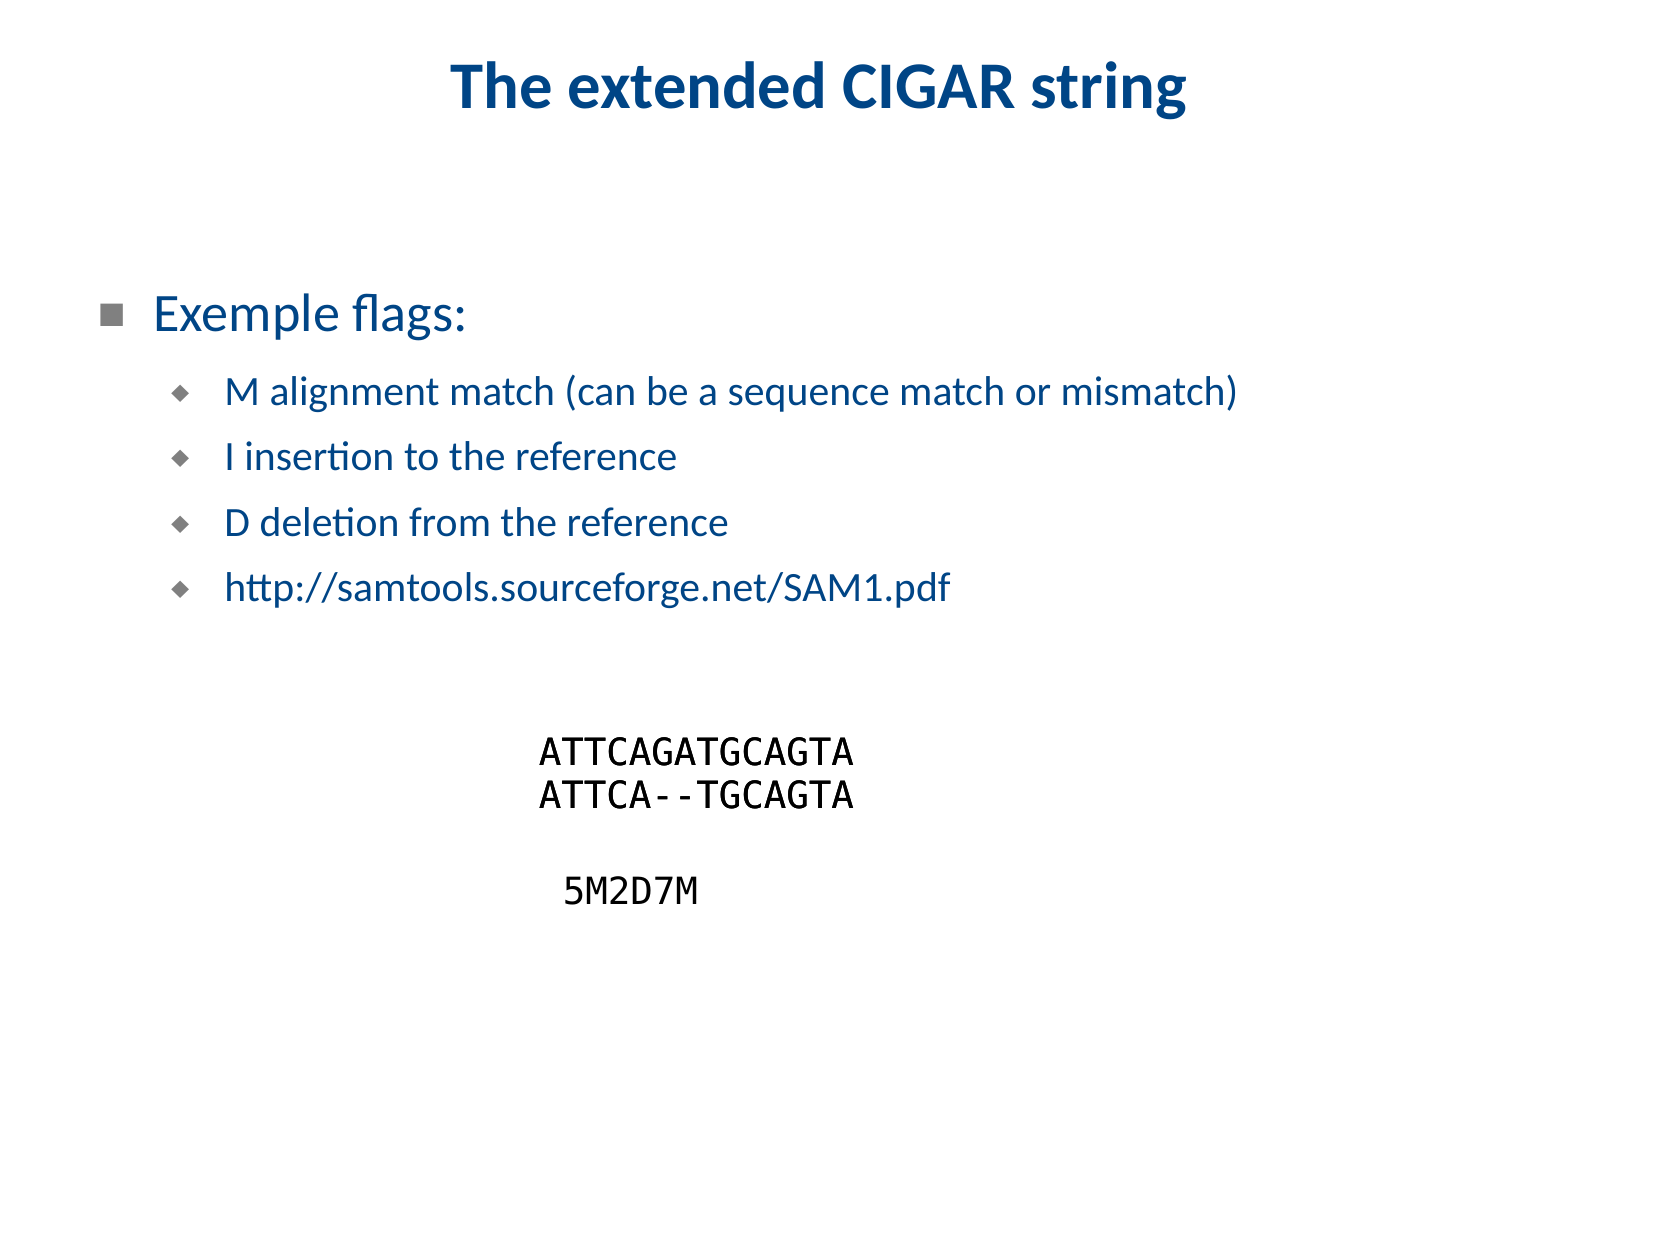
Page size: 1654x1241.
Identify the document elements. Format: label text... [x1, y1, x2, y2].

text_box 5M2D7M [548, 862, 937, 921]
list Exemple flags: M alignment match (can be a sequence match or mismatch) I insertion to the reference D deletion from the reference http://samtools.sourceforge.net/SAM1.pdf [82, 290, 1571, 1109]
title The extended CIGAR string [75, 0, 1564, 196]
text_box ATTCAGATGCAGTA ATTCA--TGCAGTA [524, 723, 913, 826]
